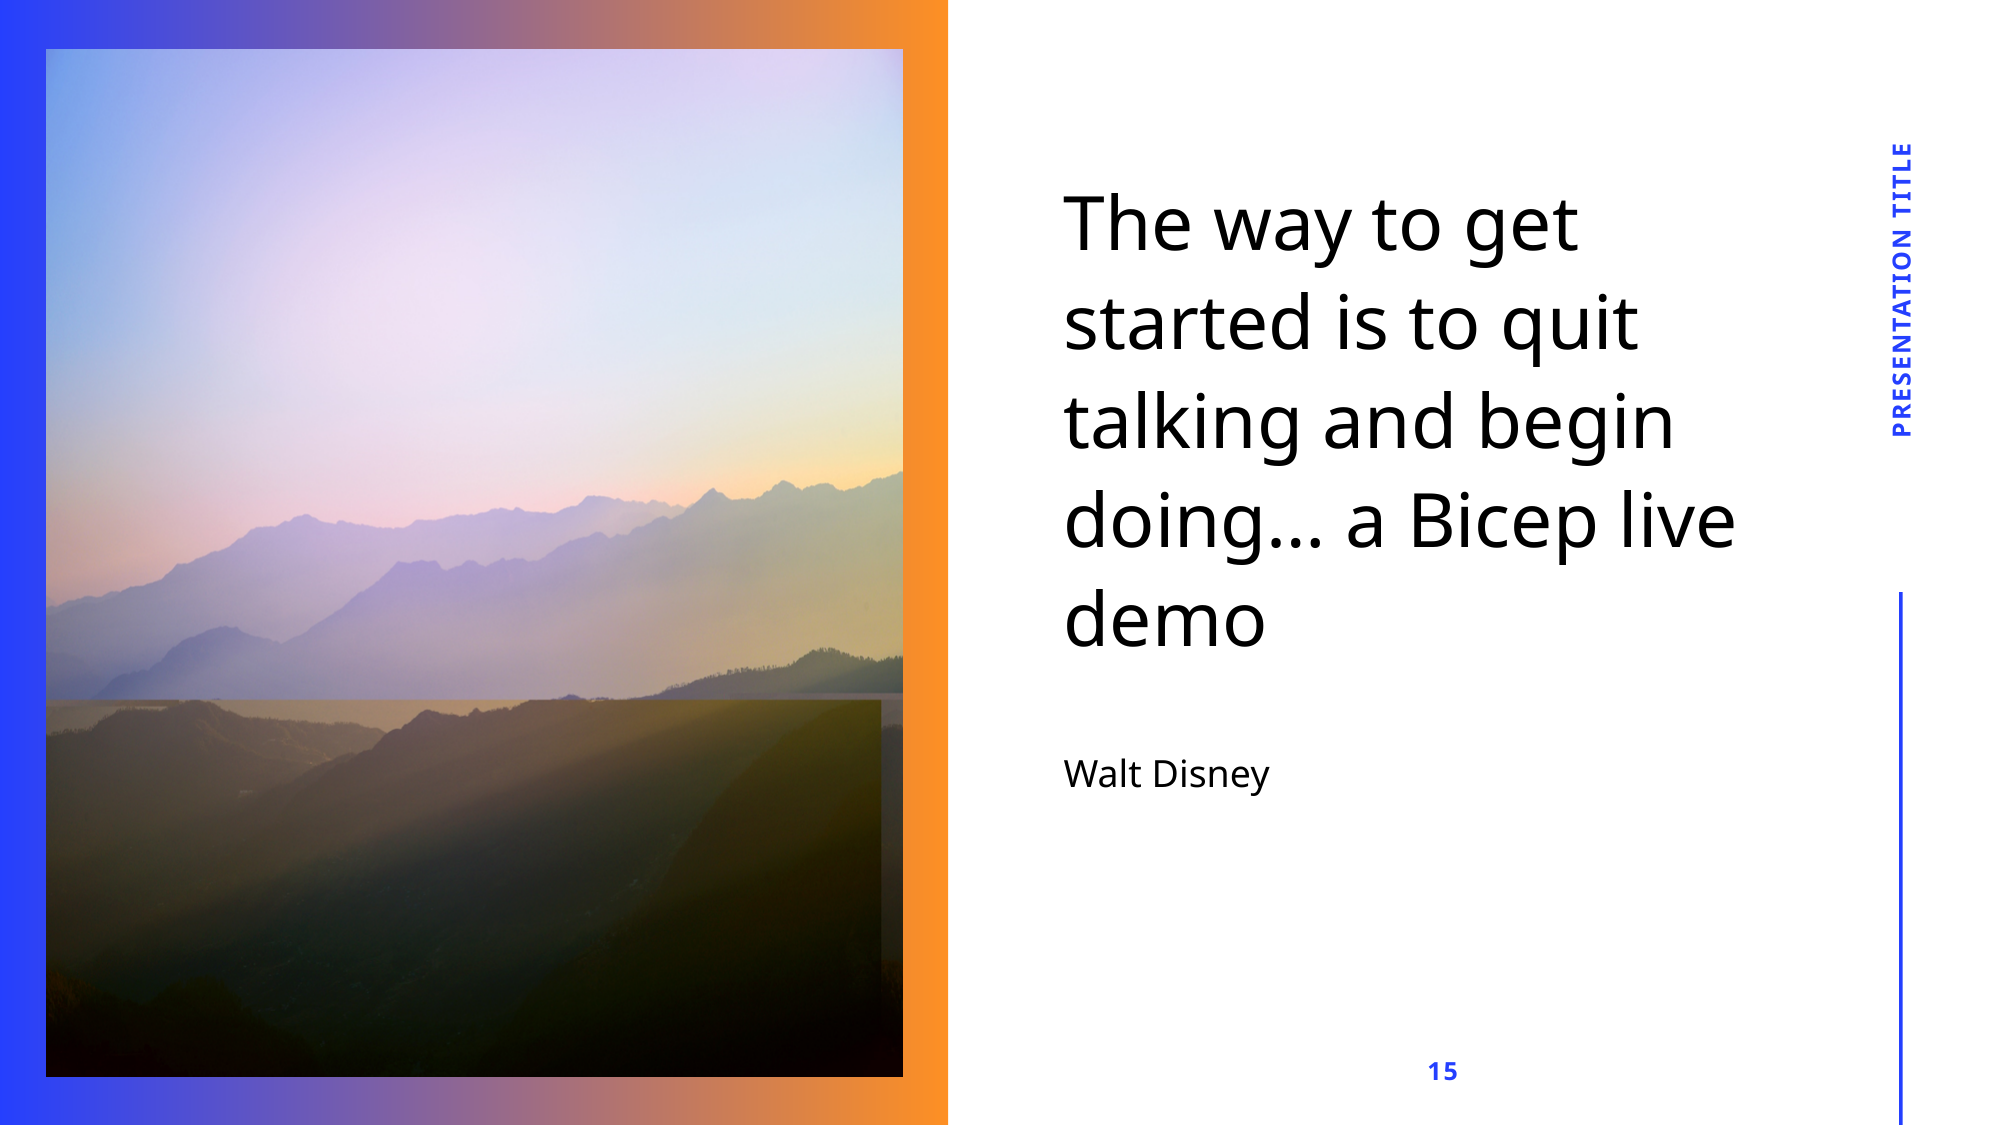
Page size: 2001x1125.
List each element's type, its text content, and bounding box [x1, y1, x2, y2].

text_box [1412, 1042, 1863, 1103]
text_box Presentation Title [1870, 0, 1931, 582]
picture [46, 49, 903, 1077]
title The way to get started is to quit talking and begin doing… a Bicep live demo [1048, 138, 1777, 670]
subtitle Walt Disney [1048, 738, 1777, 822]
